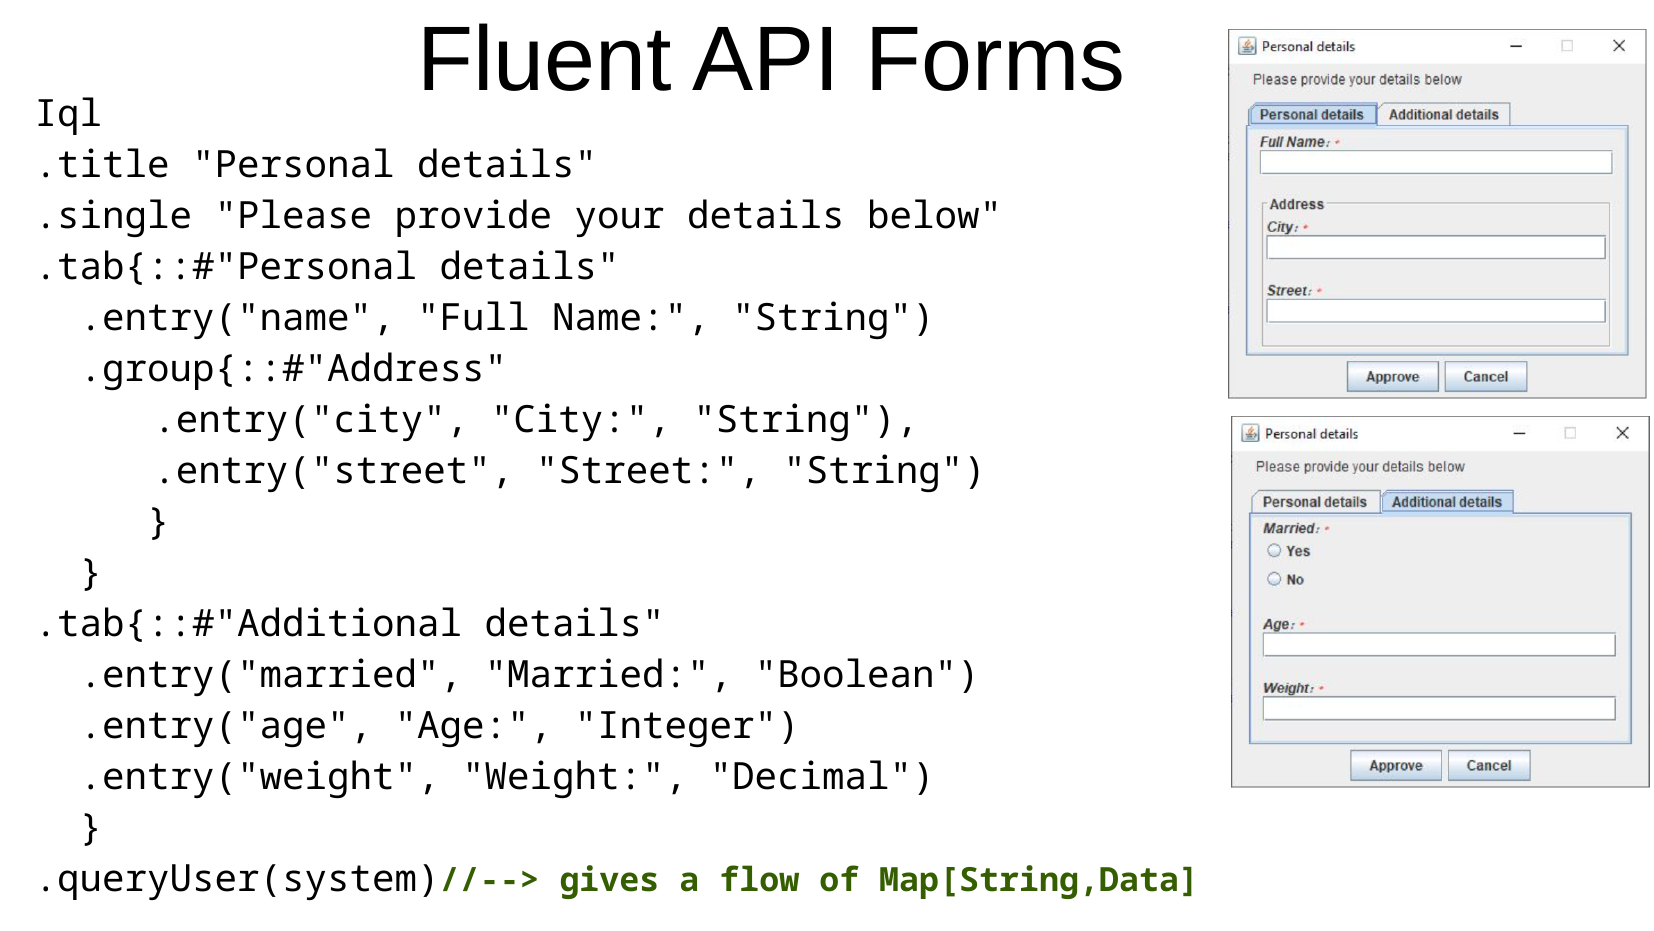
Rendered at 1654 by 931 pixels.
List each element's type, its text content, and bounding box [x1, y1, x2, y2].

picture [1227, 411, 1654, 791]
title Fluent API Forms [405, 0, 1138, 78]
text_box Iql .title "Personal details" .single "Please provide your details below" .tab{::#"Personal details" .entry("name", "Full Name:", "String") .group{::#"Address" .entry("city", "City:", "String"), .entry("street", "Street:", "String") } } .tab{::#"Additional details" .entry("married", "Married:", "Boolean") .entry("age", "Age:", "Integer") .entry("weight", "Weight:", "Decimal") } .queryUser(system)//--> gives a flow of Map[String,Data] [19, 78, 1627, 910]
picture [1217, 23, 1648, 402]
